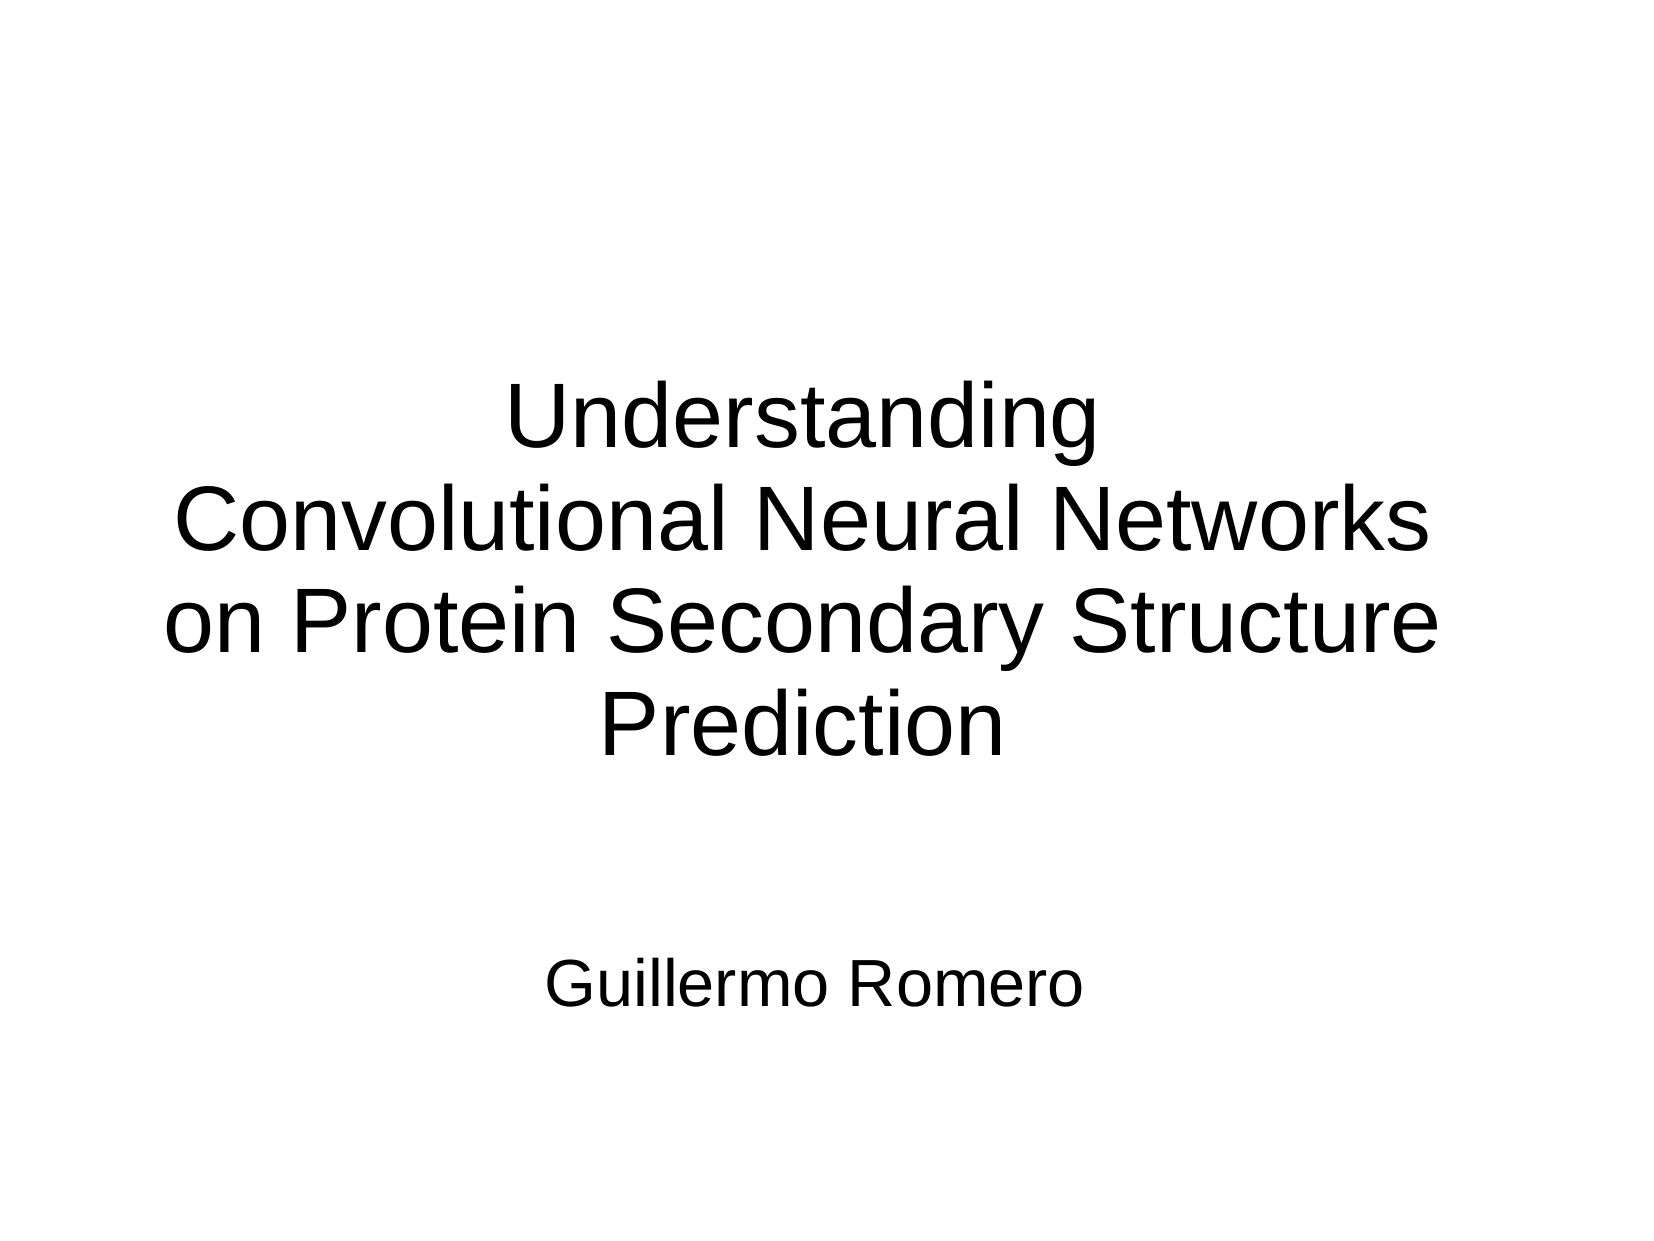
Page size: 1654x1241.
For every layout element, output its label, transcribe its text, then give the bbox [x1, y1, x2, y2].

subtitle Guillermo Romero [70, 892, 1560, 1075]
title Understanding Convolutional Neural Networks on Protein Secondary Structure Prediction [59, 364, 1548, 775]
